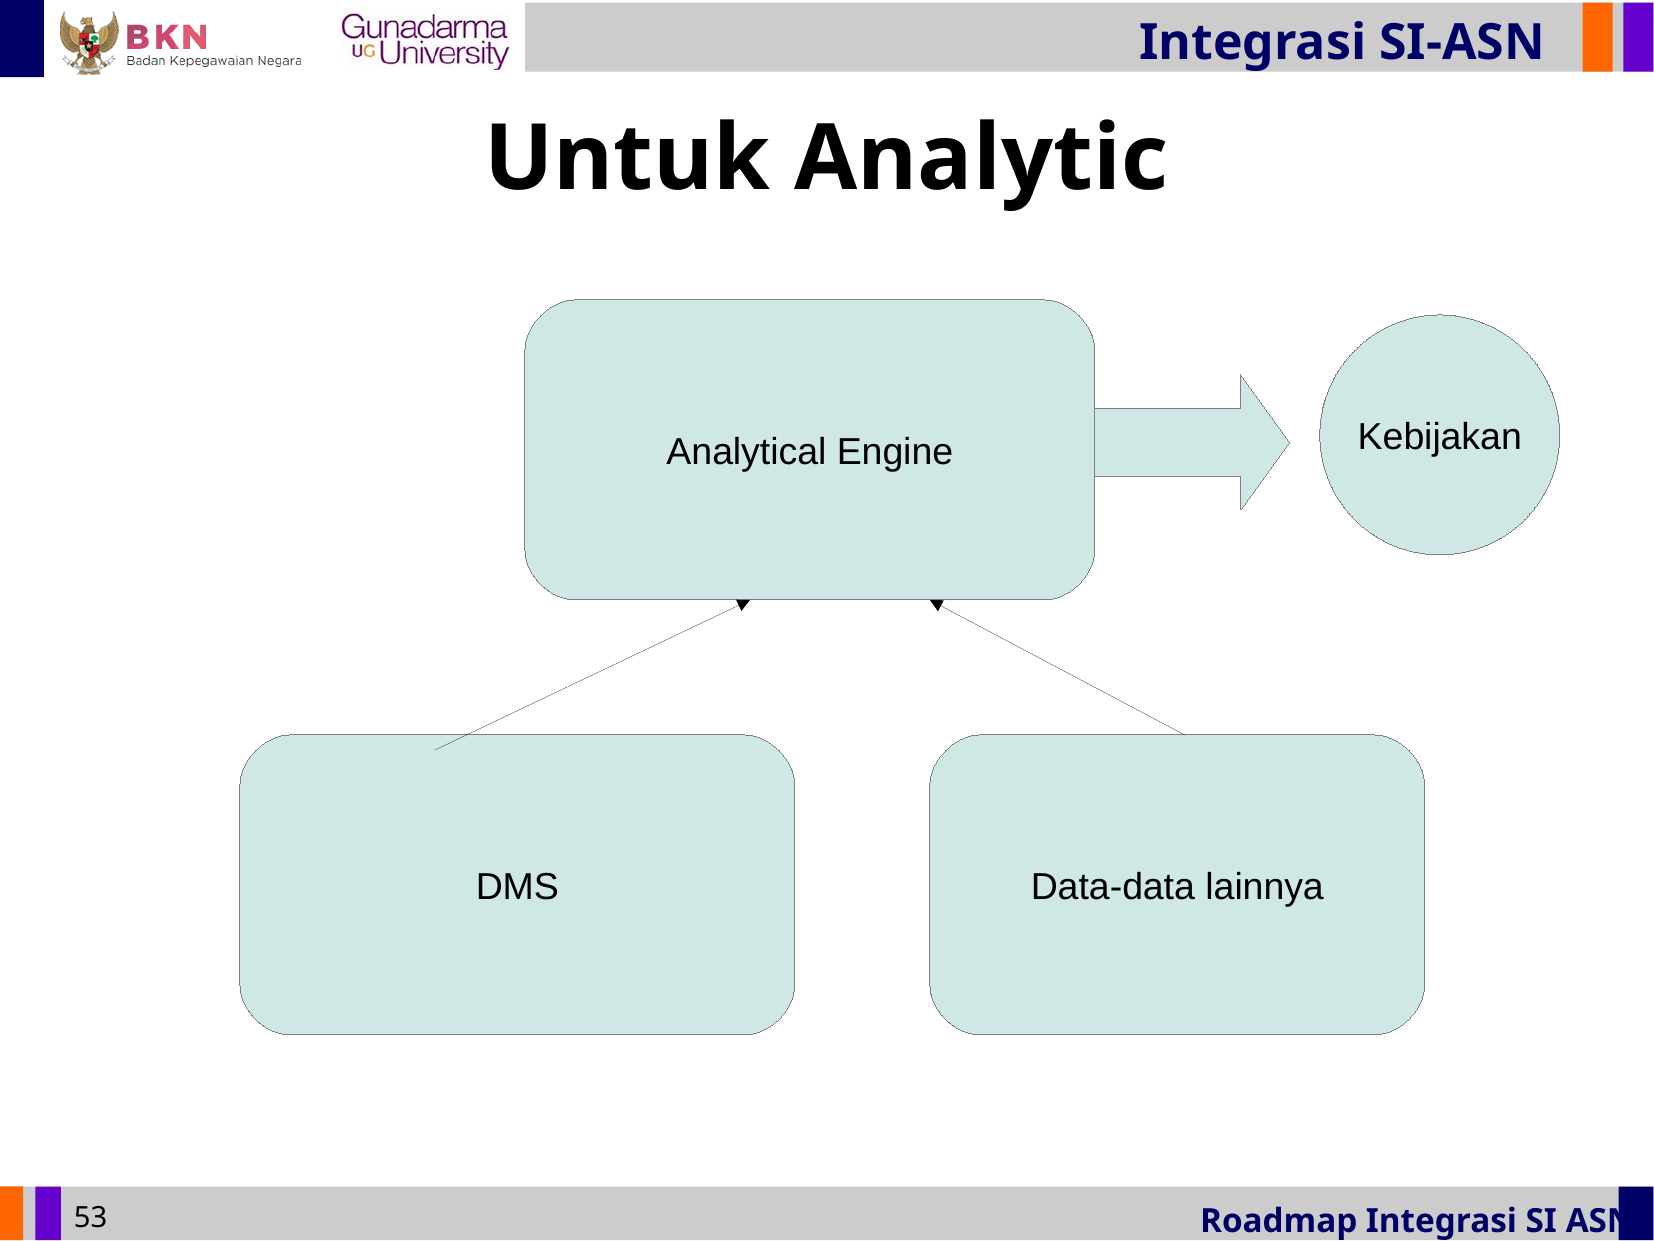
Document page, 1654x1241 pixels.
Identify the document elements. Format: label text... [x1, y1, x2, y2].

text_box Analytical Engine [524, 299, 1095, 600]
text_box Untuk Analytic [82, 49, 1571, 257]
text_box DMS [239, 734, 795, 1035]
text_box Data-data lainnya [929, 734, 1425, 1035]
picture [340, 0, 510, 49]
text_box [1094, 374, 1290, 510]
text_box Kebijakan [1319, 314, 1560, 555]
picture [60, 11, 301, 75]
